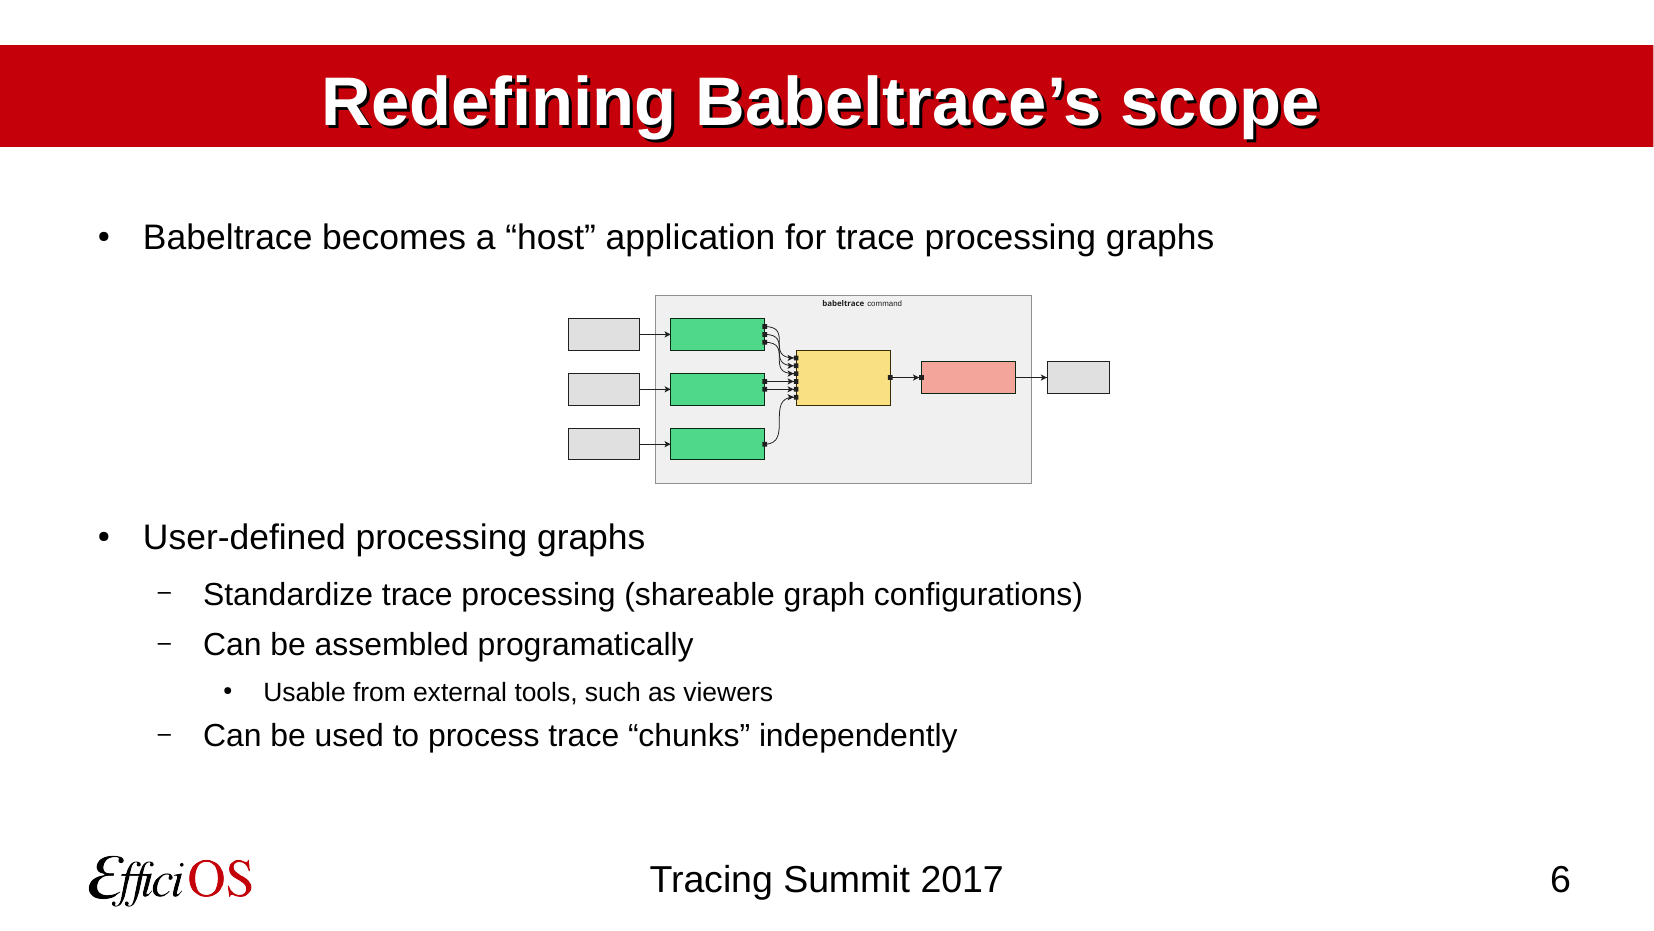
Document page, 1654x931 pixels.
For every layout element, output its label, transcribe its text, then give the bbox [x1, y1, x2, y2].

picture [82, 853, 260, 910]
title Redefining Babeltrace’s scope [76, 24, 1565, 180]
list Babeltrace becomes a “host” application for trace processing graphs User-defined processing graphs Standardize trace processing (shareable graph configurations) Can be assembled programatically Usable from external tools, such as viewers Can be used to process trace “chunks” independently [82, 217, 1571, 758]
picture [568, 294, 1111, 485]
